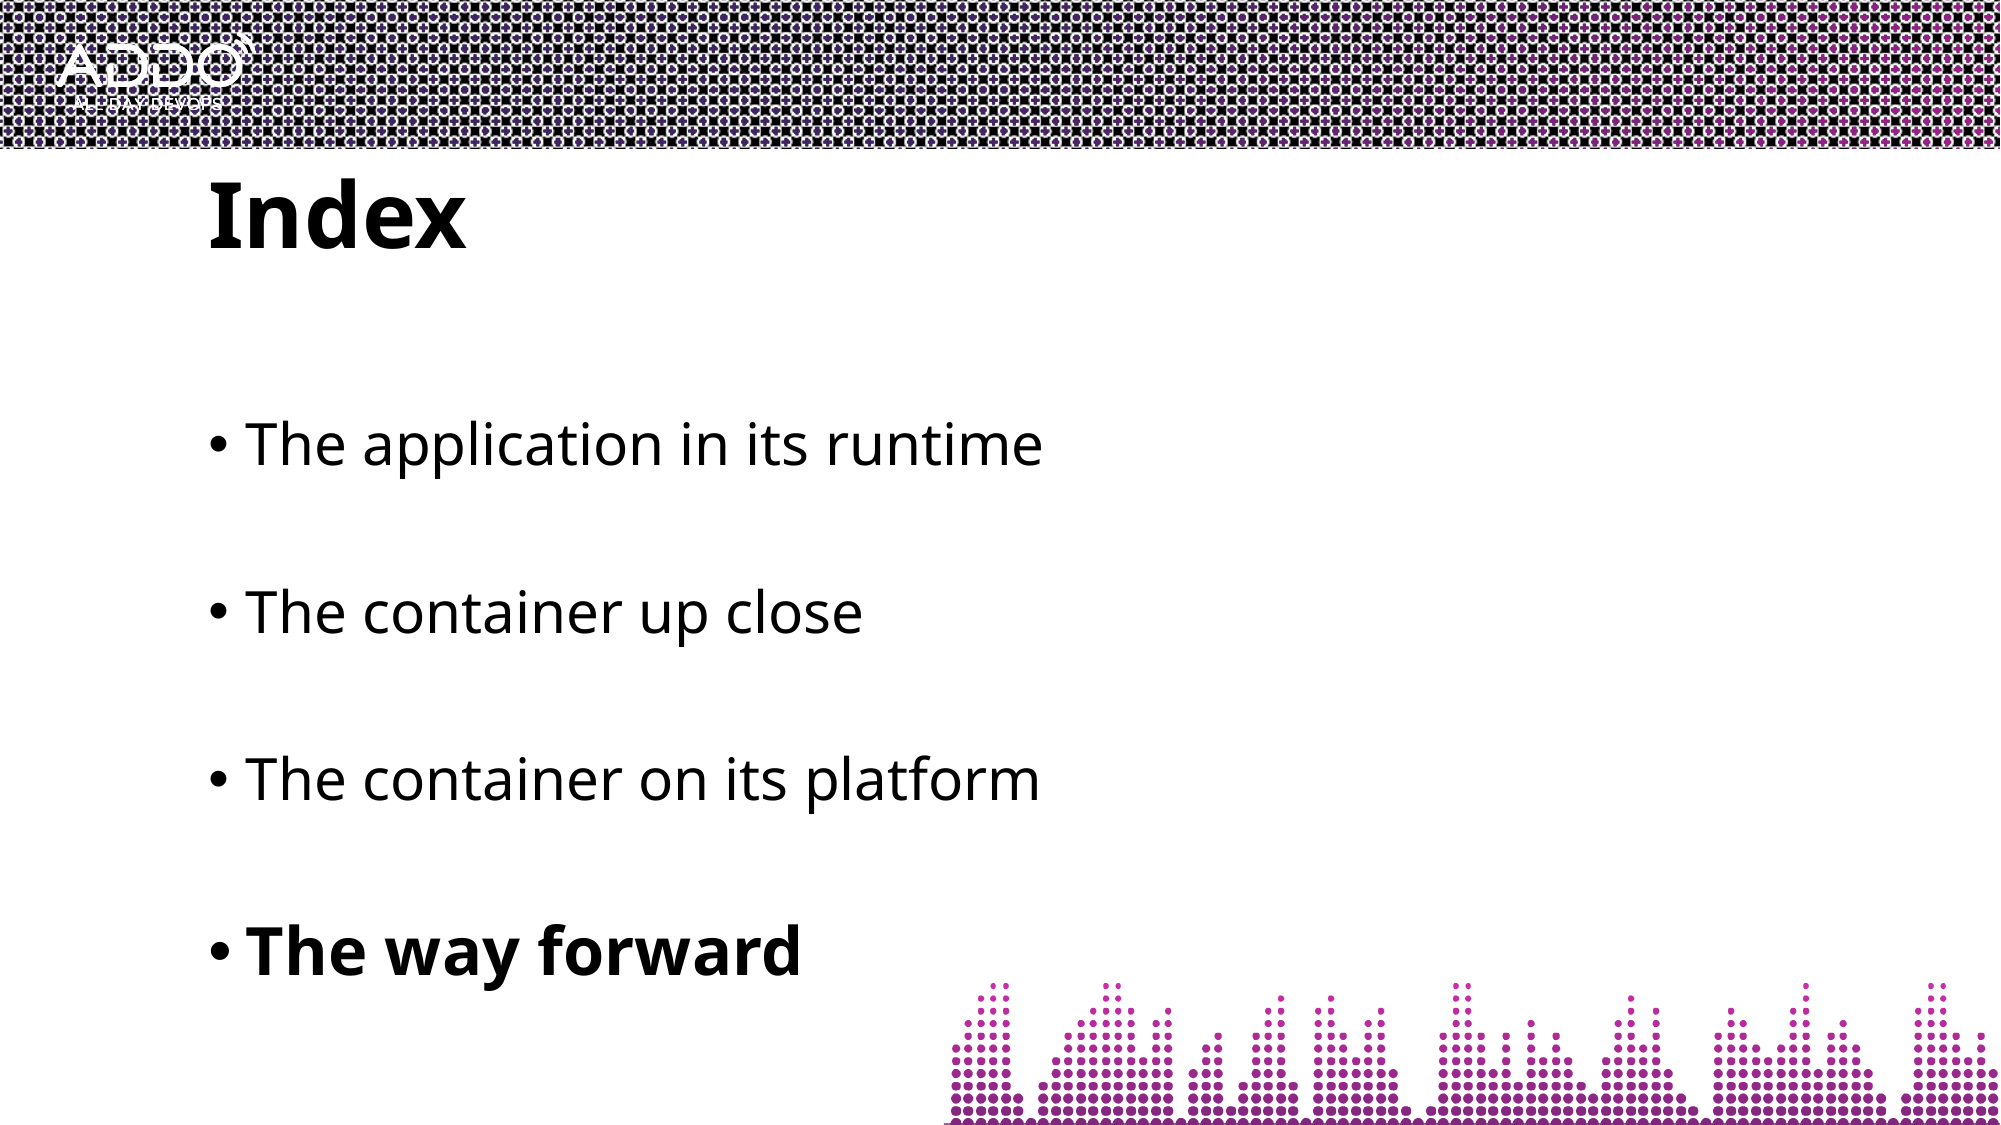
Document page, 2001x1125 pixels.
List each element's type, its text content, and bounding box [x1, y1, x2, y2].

list The application in its runtime The container up close The container on its platform The way forward [193, 407, 1551, 1044]
picture [0, 0, 2000, 149]
title Index [193, 162, 1726, 346]
picture [943, 983, 2000, 1125]
